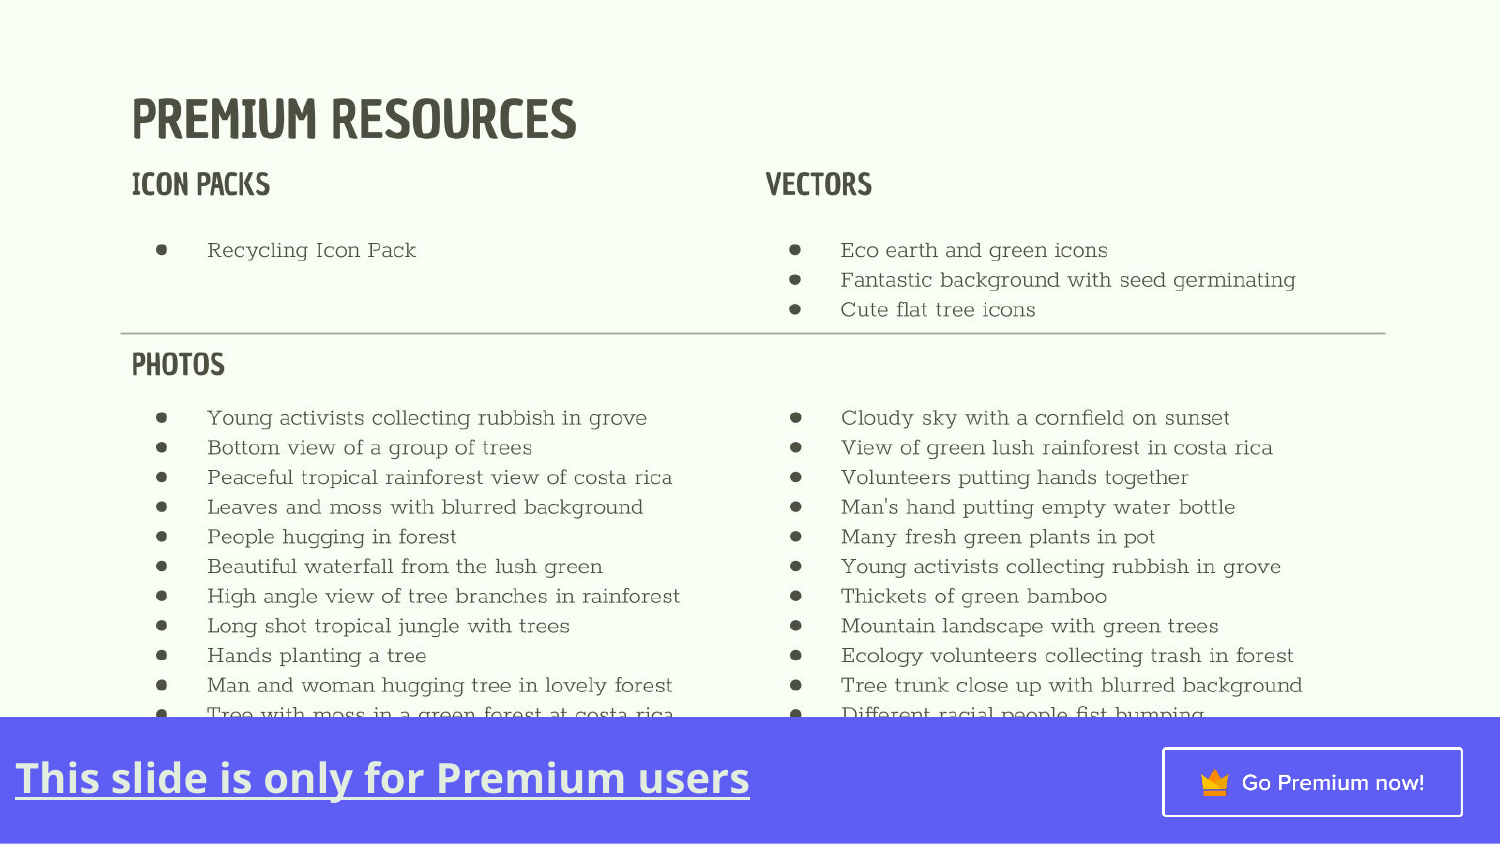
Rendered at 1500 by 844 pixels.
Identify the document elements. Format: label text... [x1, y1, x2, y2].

text_box This slide is only for Premium users [0, 717, 1500, 844]
picture [0, 0, 1500, 717]
picture [1162, 747, 1463, 817]
